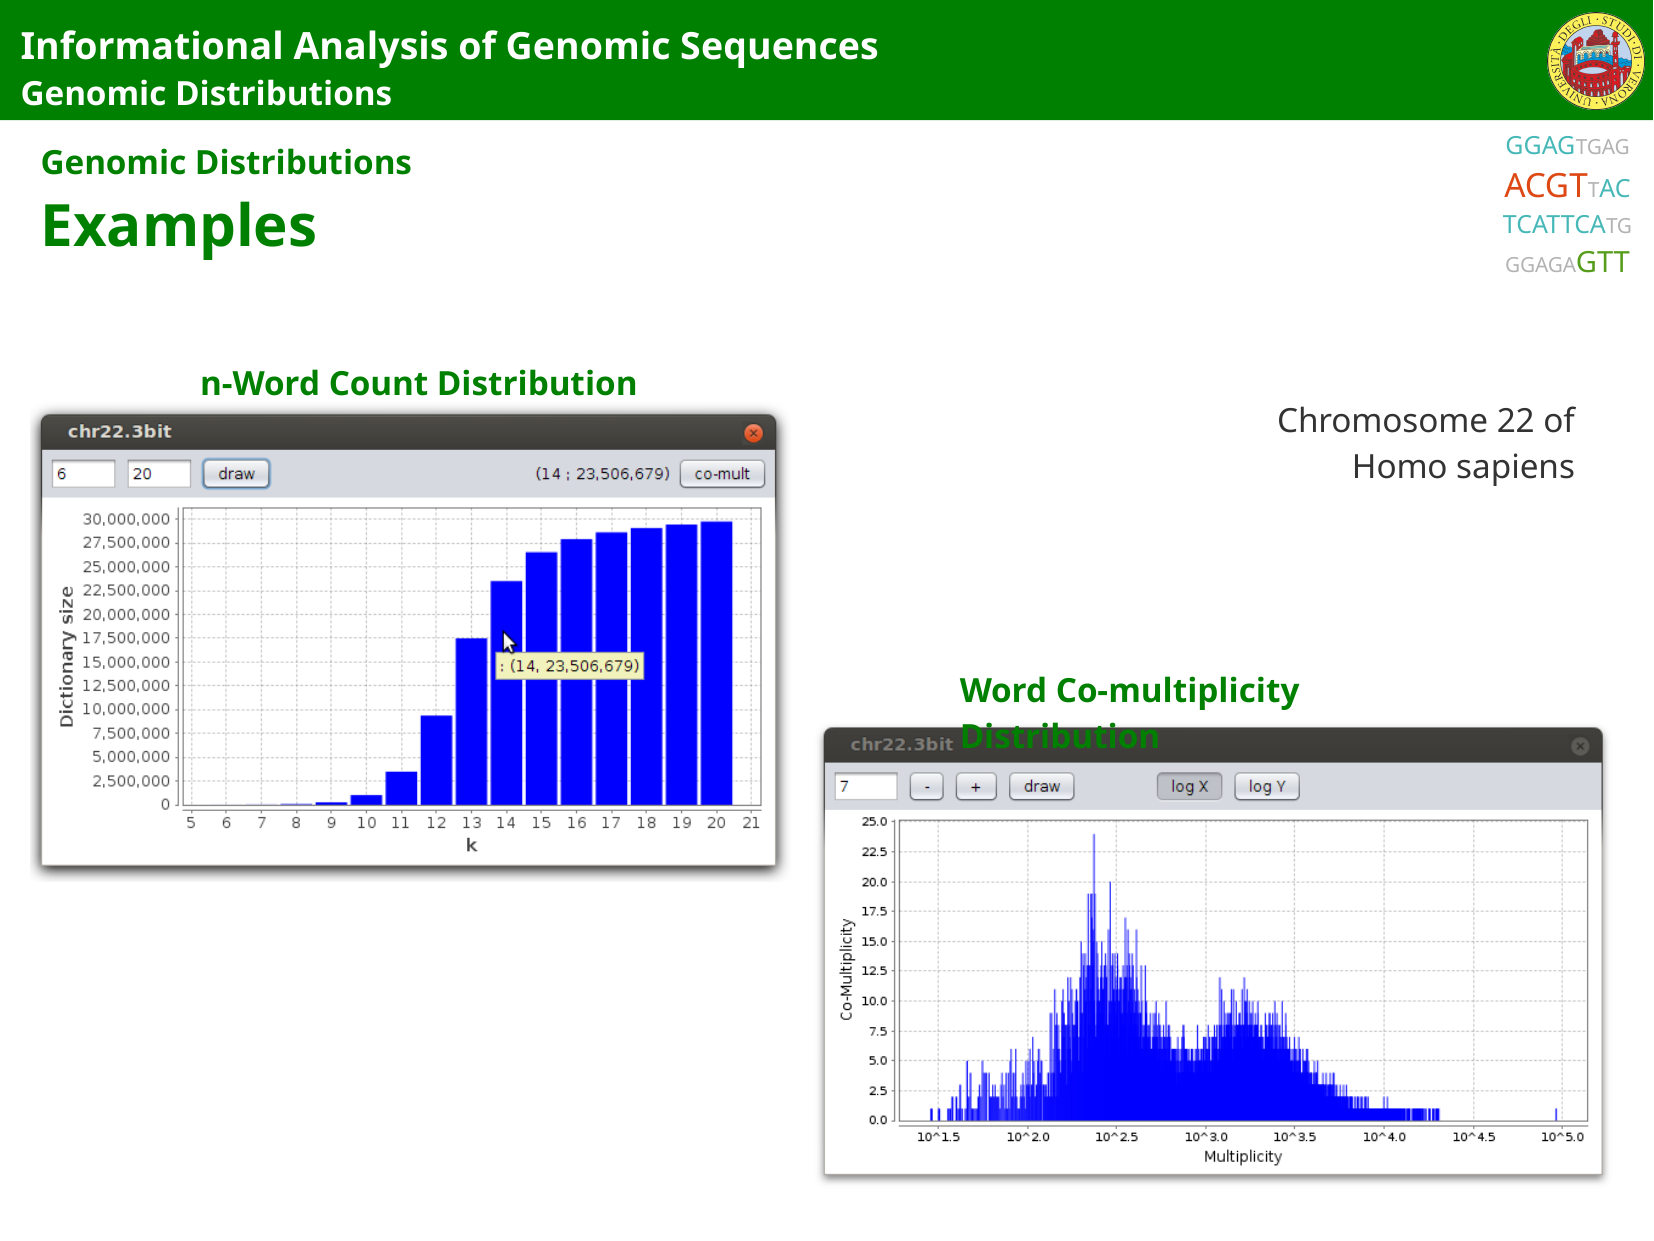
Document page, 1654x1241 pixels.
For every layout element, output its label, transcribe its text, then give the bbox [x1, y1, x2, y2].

text_box Genomic Distributions Examples [25, 131, 1621, 321]
picture [30, 401, 791, 882]
text_box n-Word Count Distribution [150, 352, 676, 406]
text_box Chromosome 22 of Homo sapiens [1181, 390, 1591, 480]
text_box Word Co-multiplicity Distribution [945, 660, 1516, 713]
text_box GGAGTGAGACGTTACTCATTCATGGGAGAGTT [1485, 120, 1651, 263]
text_box Informational Analysis of Genomic Sequences Genomic Distributions [5, 11, 1416, 107]
text_box [0, 0, 1653, 121]
picture [808, 718, 1615, 1191]
picture [1547, 12, 1645, 110]
